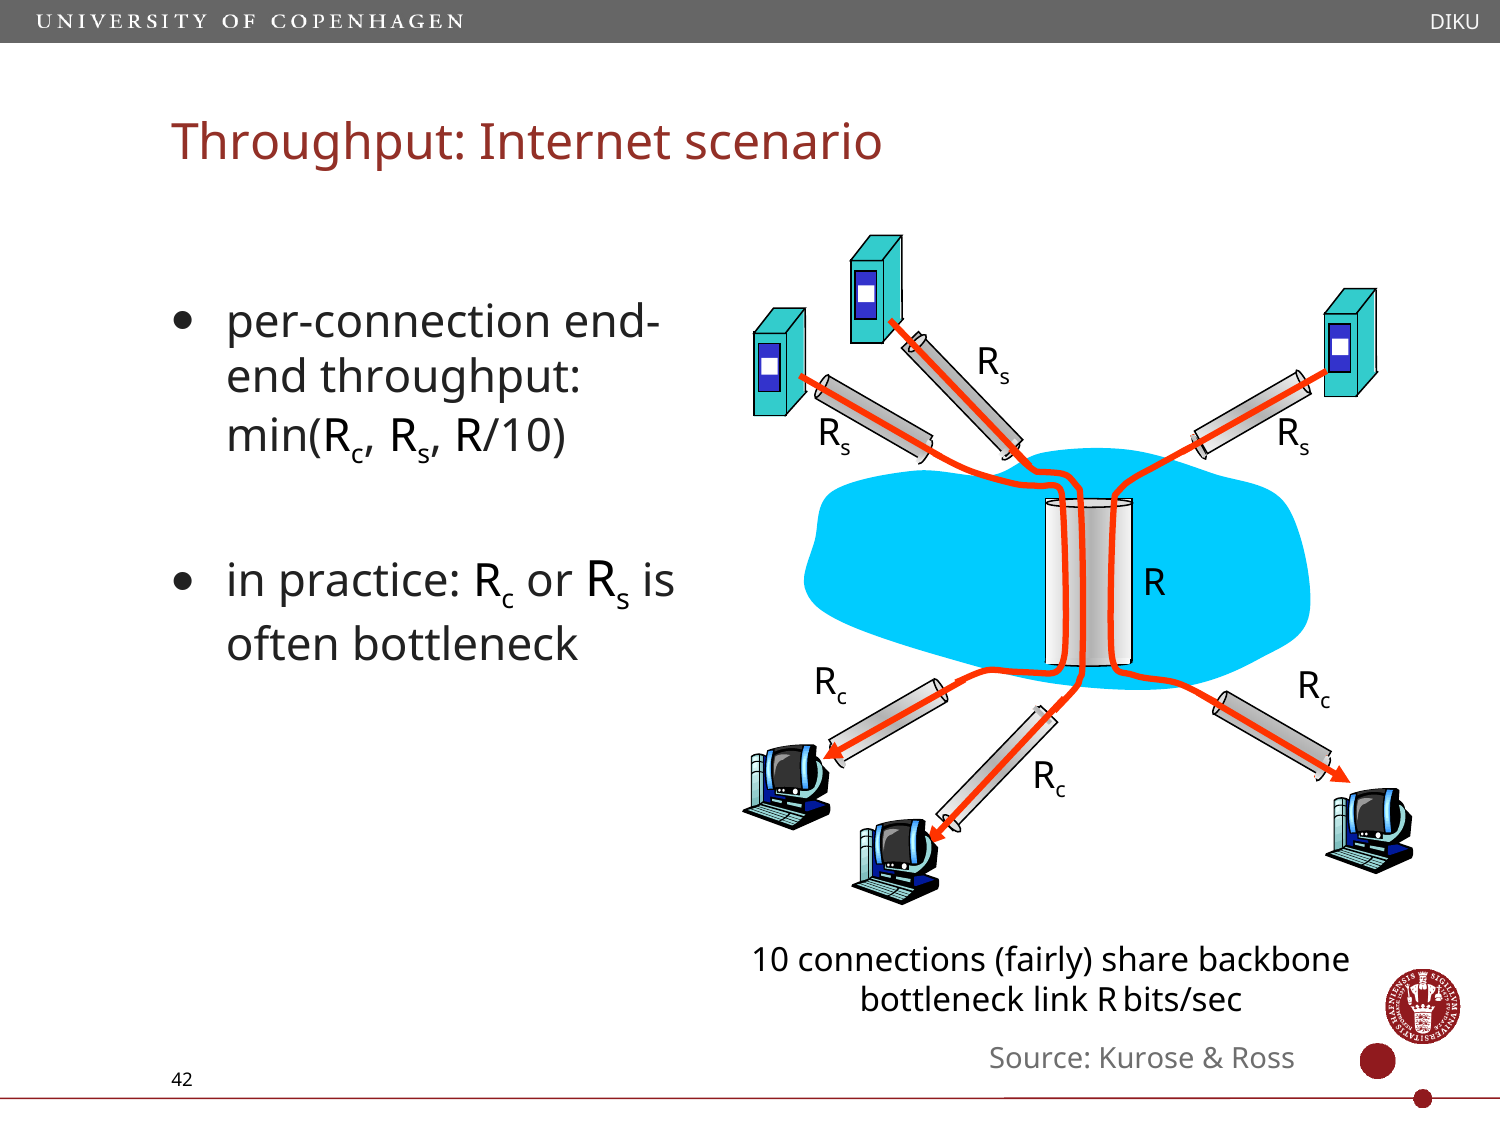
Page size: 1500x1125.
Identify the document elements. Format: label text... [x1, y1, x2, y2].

text_box [949, 780, 993, 832]
text_box [1027, 447, 1178, 690]
text_box [901, 343, 937, 385]
text_box [829, 678, 943, 748]
text_box [1196, 426, 1237, 459]
text_box 10 connections (fairly) share backbone bottleneck link R bits/sec [714, 930, 1388, 1032]
text_box [850, 235, 902, 344]
text_box [1248, 370, 1305, 400]
text_box [1212, 707, 1326, 781]
text_box Rc [774, 649, 886, 717]
text_box [1028, 716, 1058, 743]
text_box [1324, 288, 1377, 398]
chart [851, 818, 941, 906]
text_box R [1098, 550, 1210, 612]
text_box [803, 470, 1062, 670]
chart [1325, 787, 1415, 875]
text_box [834, 694, 948, 768]
text_box [1004, 705, 1047, 743]
text_box [1283, 385, 1312, 400]
text_box [753, 308, 806, 417]
text_box DIKU [469, 0, 1495, 43]
text_box Rs [1237, 400, 1349, 468]
text_box [814, 390, 929, 464]
picture [0, 910, 1500, 1122]
text_box [936, 755, 993, 821]
text_box Source: Kurose & Ross [974, 1032, 1341, 1083]
text_box [1114, 460, 1311, 685]
text_box [948, 397, 1012, 460]
text_box [970, 397, 1023, 449]
text_box per-connection end-end throughput: min(Rc, Rs, R/10) in practice: Rc or Rs is often bottleneck [171, 225, 727, 900]
text_box Rs [873, 400, 890, 410]
text_box [1218, 691, 1332, 766]
text_box [994, 462, 1079, 686]
text_box <number> [171, 1067, 522, 1092]
chart [742, 743, 832, 831]
text_box Rs [778, 400, 890, 468]
text_box [820, 374, 933, 447]
text_box Rs [937, 329, 1049, 397]
text_box Rc [1258, 653, 1370, 721]
text_box [1190, 406, 1237, 442]
text_box Throughput: Internet scenario [171, 75, 1329, 171]
text_box Rc [993, 743, 1105, 810]
text_box [912, 331, 937, 363]
